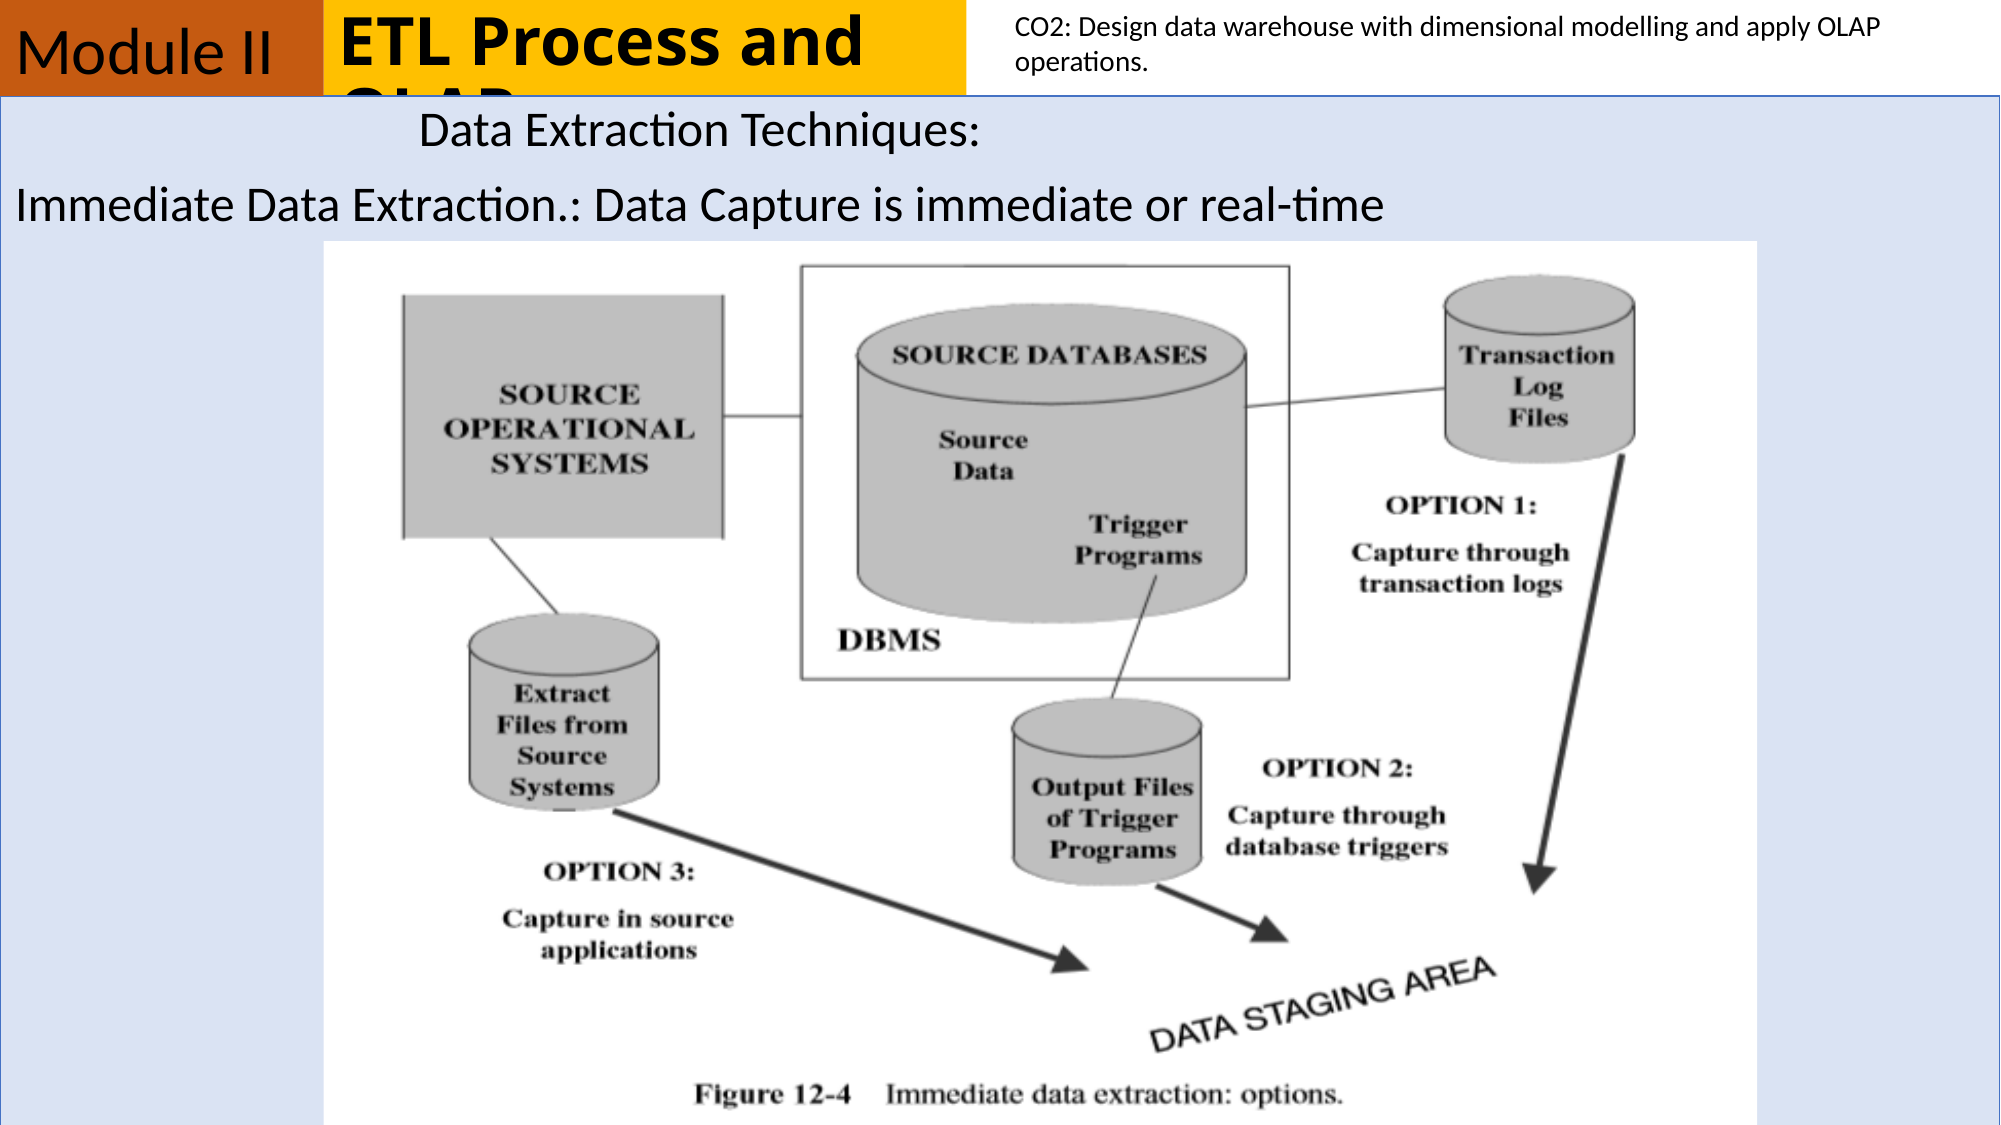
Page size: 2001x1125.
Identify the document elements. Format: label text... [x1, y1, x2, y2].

text_box CO2: Design data warehouse with dimensional modelling and apply OLAP operations. [999, 0, 2000, 122]
text_box Module II [0, 0, 324, 96]
title ETL Process and OLAP: [324, 0, 967, 95]
picture [323, 241, 1758, 1125]
subtitle Data Extraction Techniques: Immediate Data Extraction.: Data Capture is immediate or real-time [0, 95, 2000, 1125]
